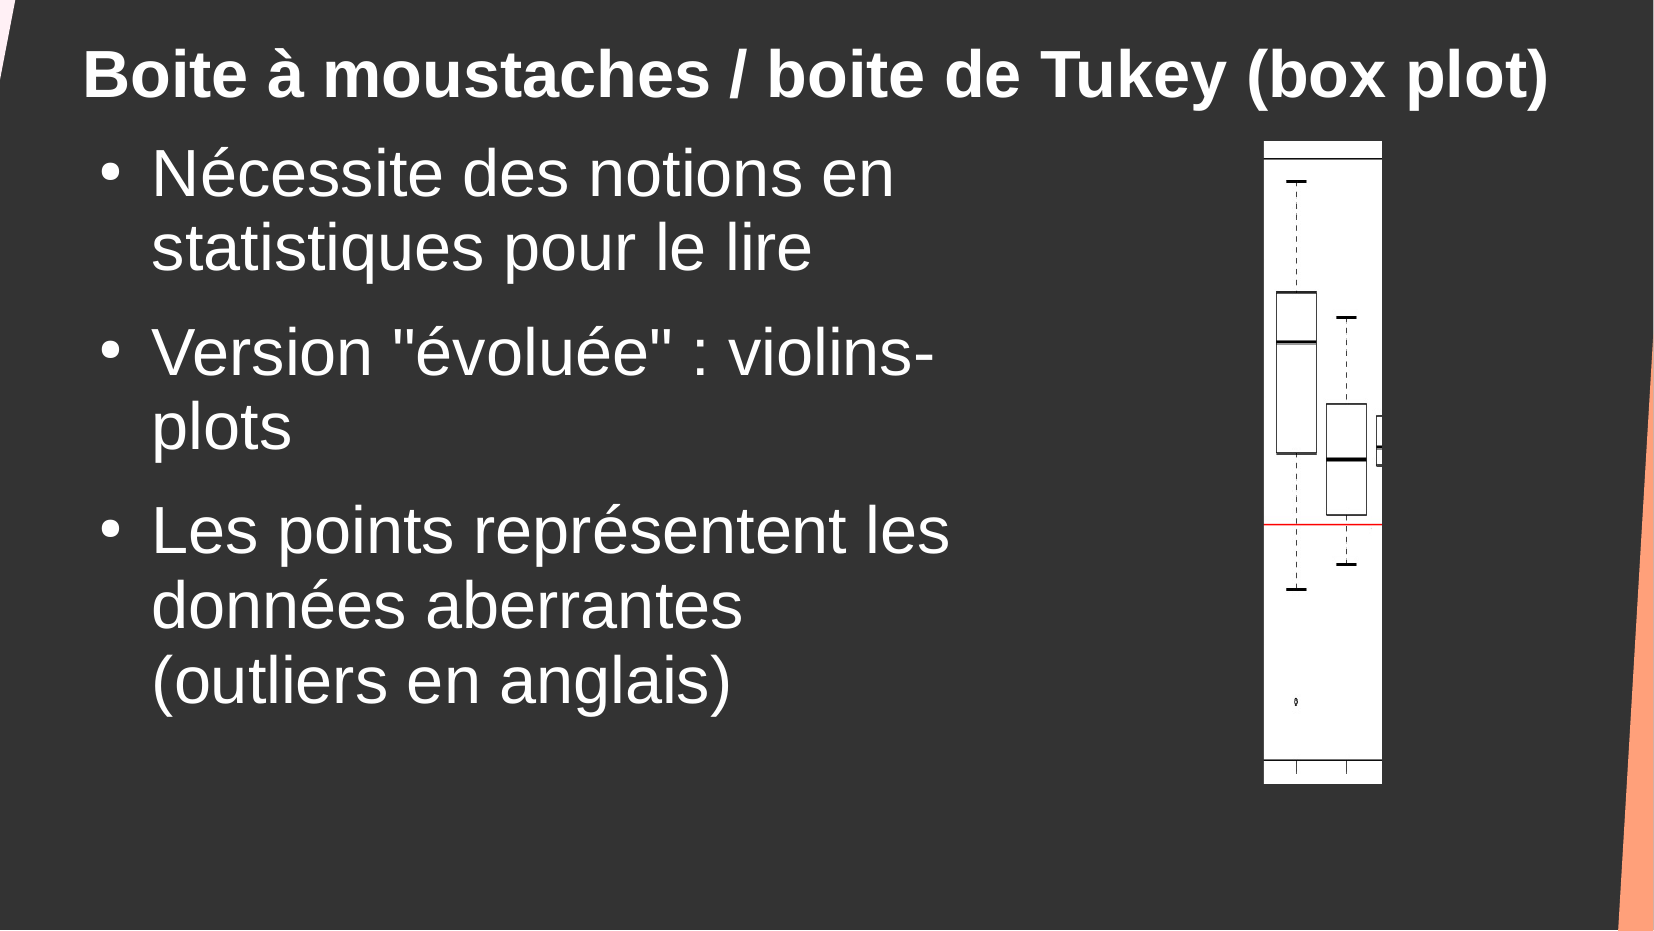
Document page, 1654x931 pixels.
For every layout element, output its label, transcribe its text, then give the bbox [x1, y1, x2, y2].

title Boite à moustaches / boite de Tukey (box plot) [82, 37, 1571, 115]
text_box [1618, 321, 1654, 931]
picture [1263, 141, 1382, 784]
list Nécessite des notions en statistiques pour le lire Version "évoluée" : violins-plots Les points représentent les données aberrantes (outliers en anglais) [80, 135, 957, 815]
text_box [0, 0, 16, 80]
